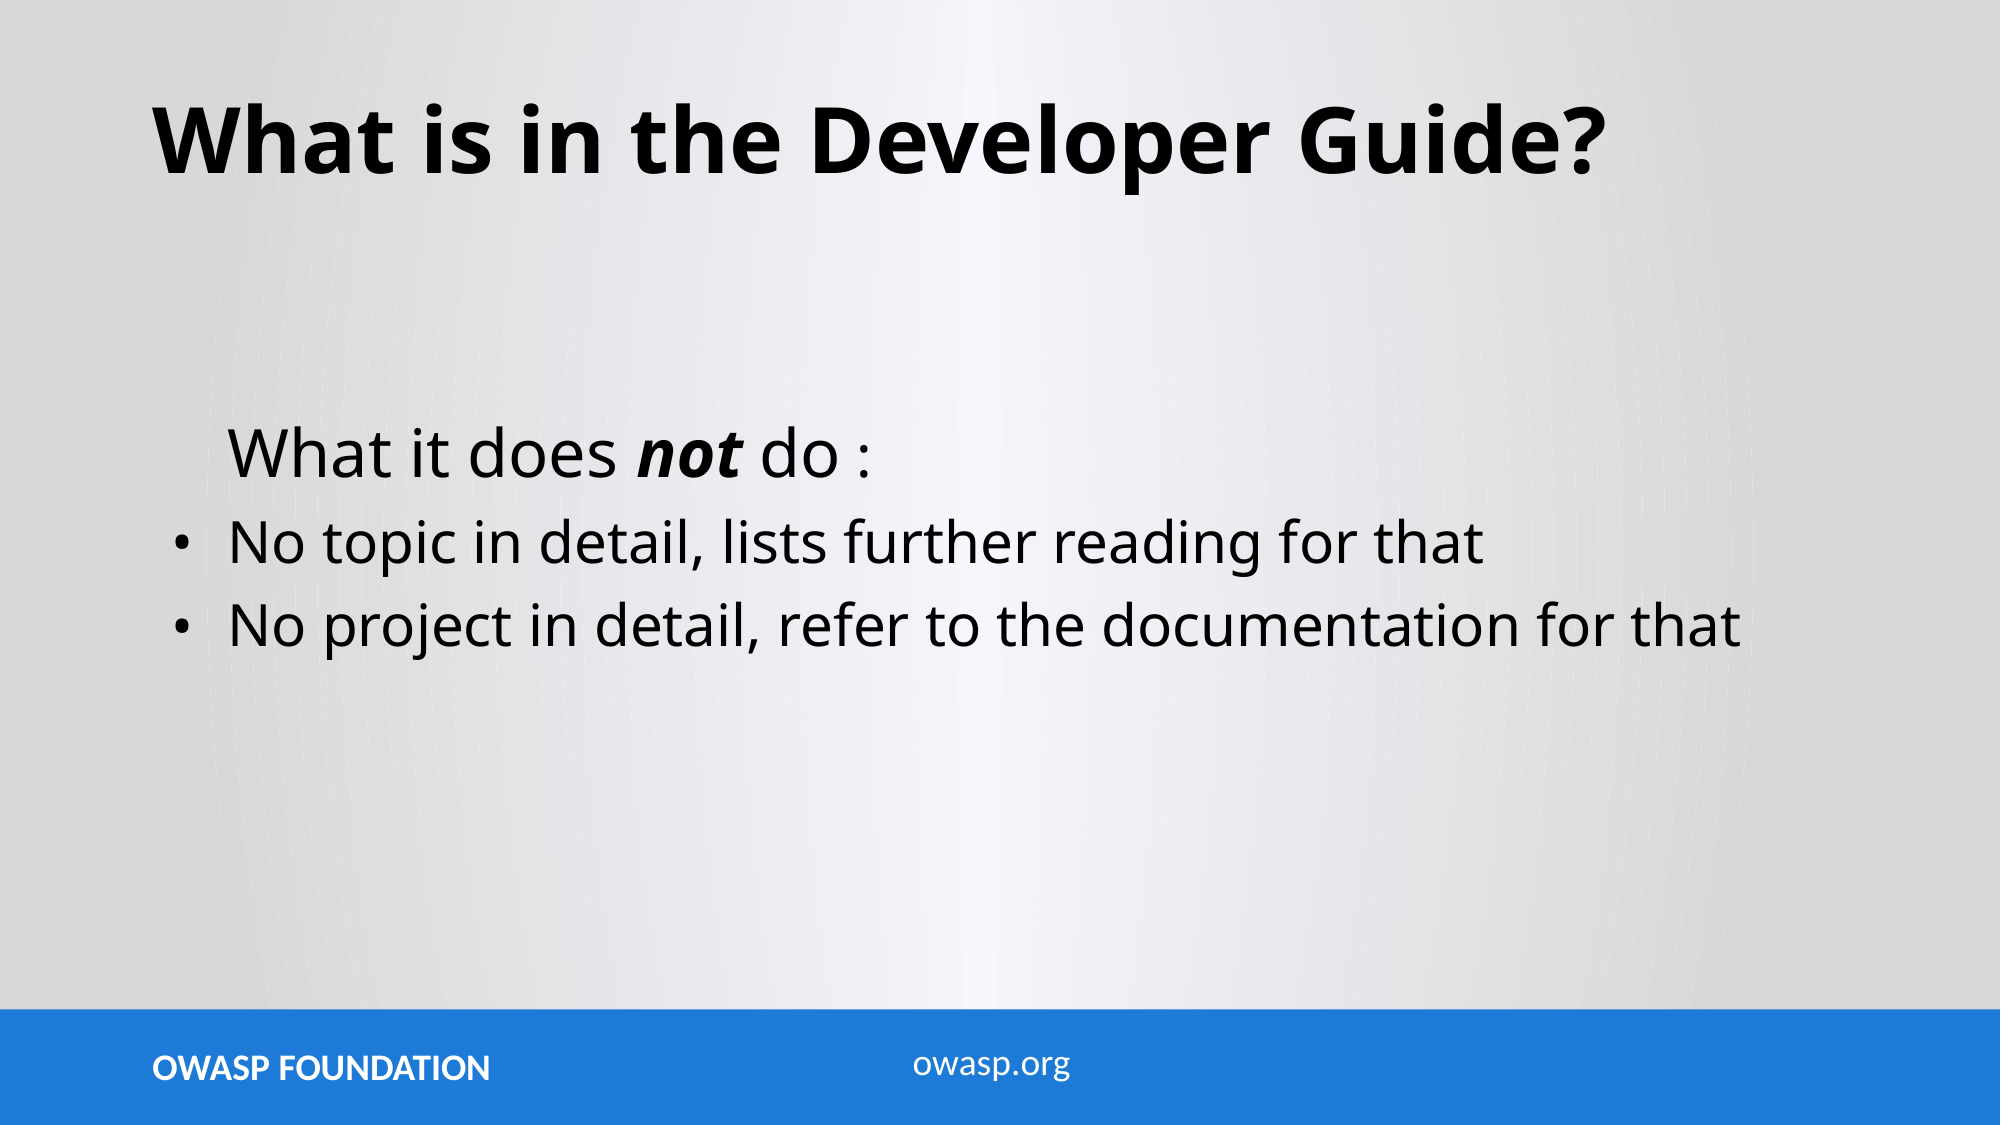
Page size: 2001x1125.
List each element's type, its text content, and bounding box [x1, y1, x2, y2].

list What it does not do : No topic in detail, lists further reading for that No project in detail, refer to the documentation for that [137, 412, 1863, 751]
title What is in the Developer Guide? [137, 35, 1863, 253]
